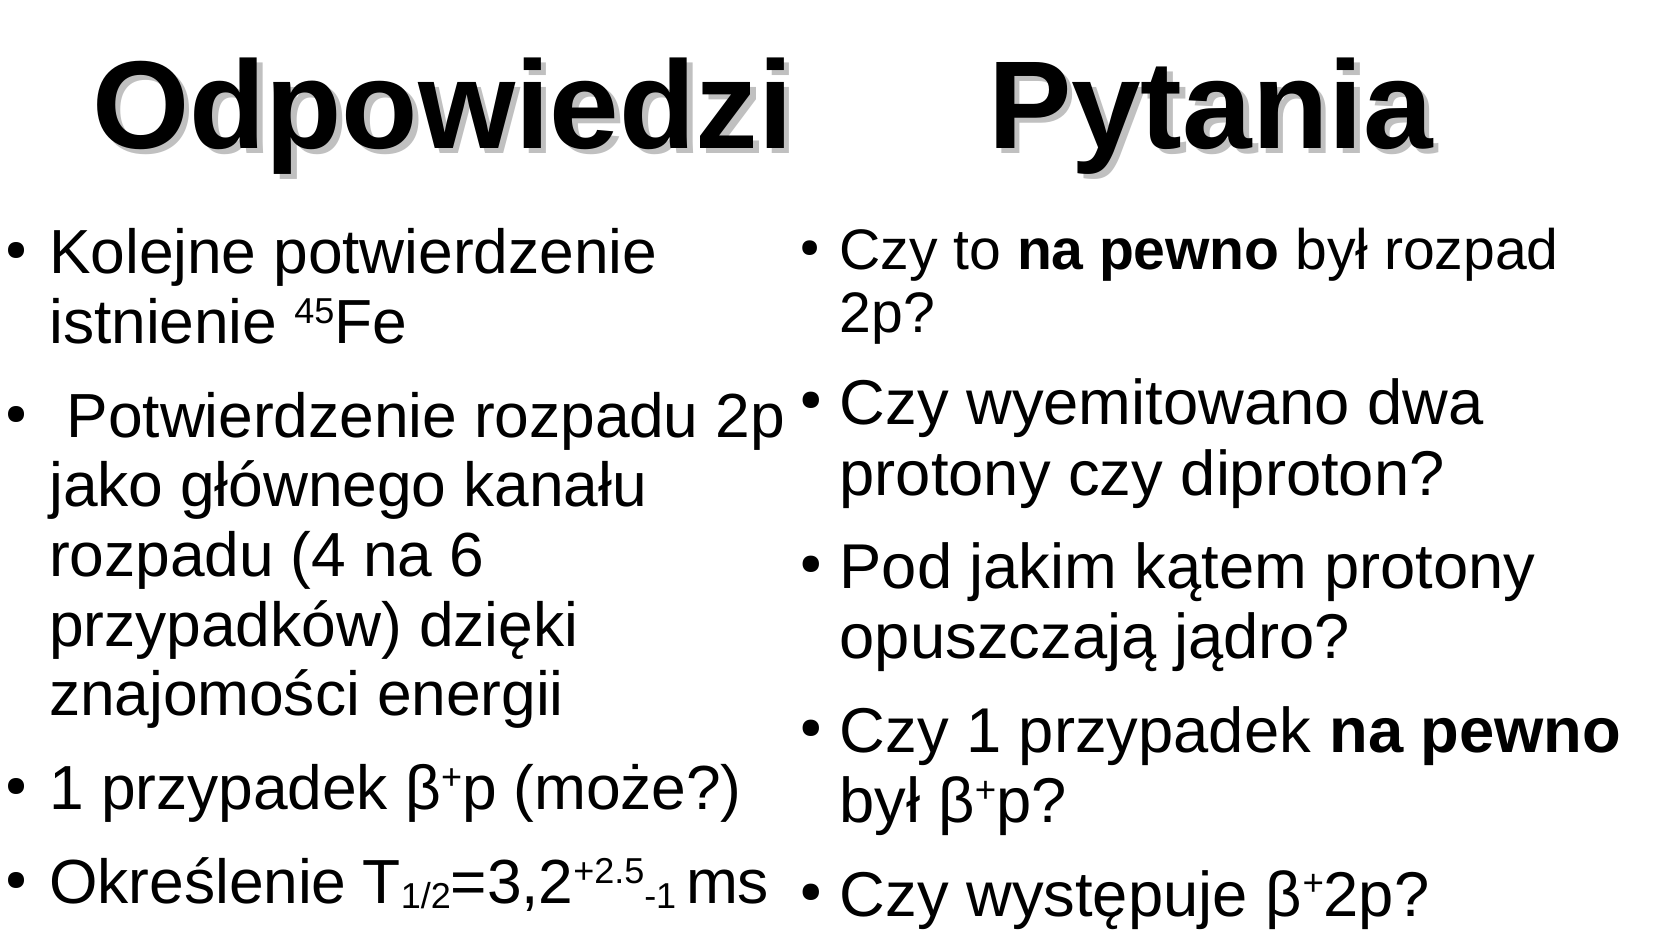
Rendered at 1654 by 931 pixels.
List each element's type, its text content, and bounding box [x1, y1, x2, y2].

list Czy to na pewno był rozpad 2p? Czy wyemitowano dwa protony czy diproton? Pod jakim kątem protony opuszczają jądro? Czy 1 przypadek na pewno był β+p? Czy występuje β+2p? [786, 217, 1654, 931]
title Pytania [850, 17, 1571, 193]
list Kolejne potwierdzenie istnienie 45Fe Potwierdzenie rozpadu 2p jako głównego kanału rozpadu (4 na 6 przypadków) dzięki znajomości energii 1 przypadek β+p (może?) Określenie T1/2=3,2+2.5-1 ms [0, 217, 786, 931]
title Odpowiedzi [82, 16, 803, 193]
